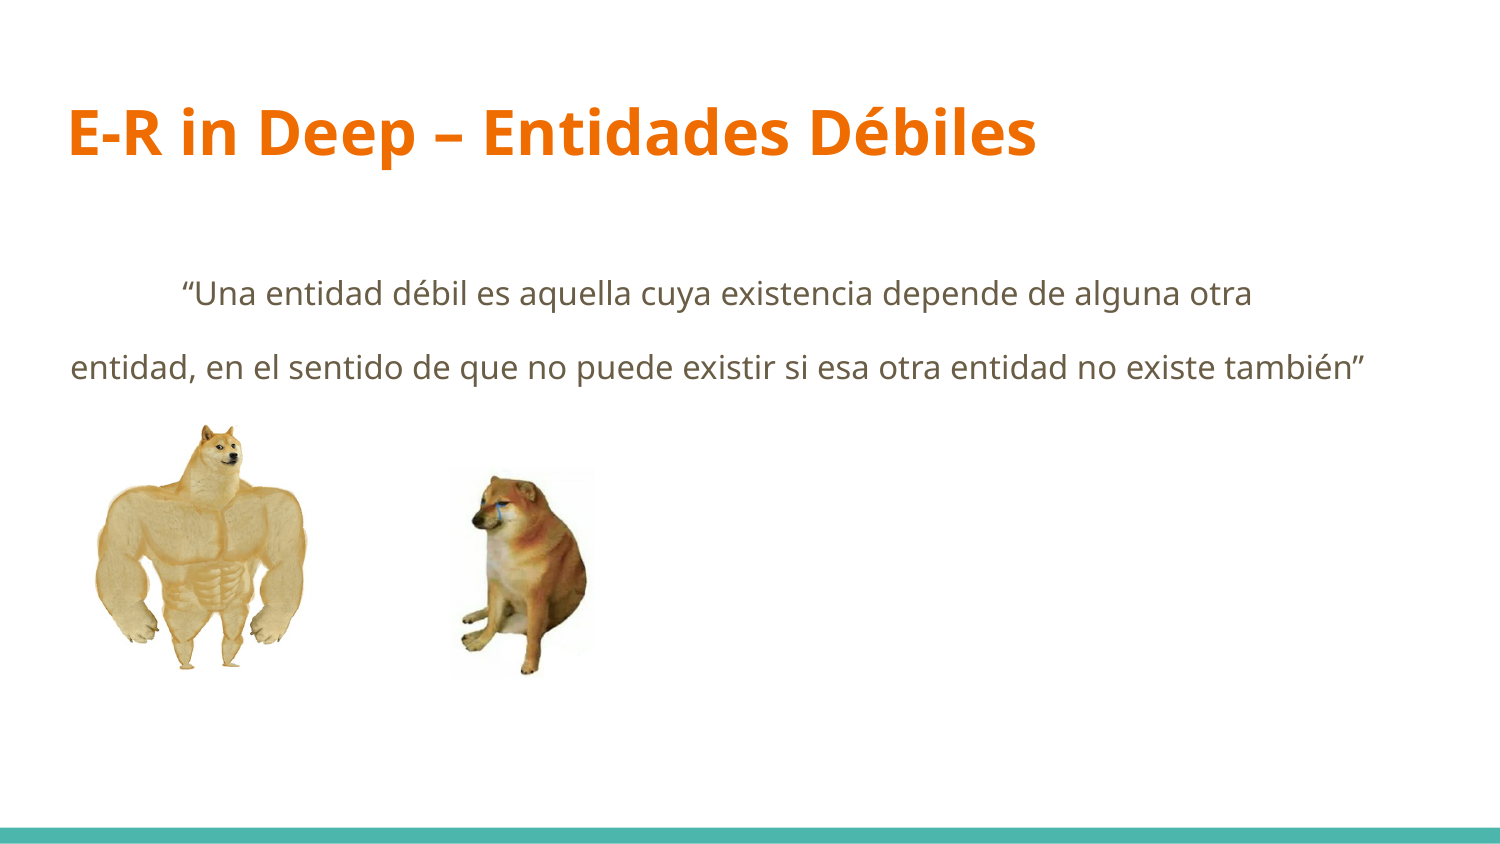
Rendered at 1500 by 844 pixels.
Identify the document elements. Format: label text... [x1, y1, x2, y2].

title E-R in Deep – Entidades Débiles [51, 72, 1449, 189]
list “Una entidad débil es aquella cuya existencia depende de alguna otra entidad, en el sentido de que no puede existir si esa otra entidad no existe también” [19, 129, 1418, 482]
picture [70, 482, 623, 780]
